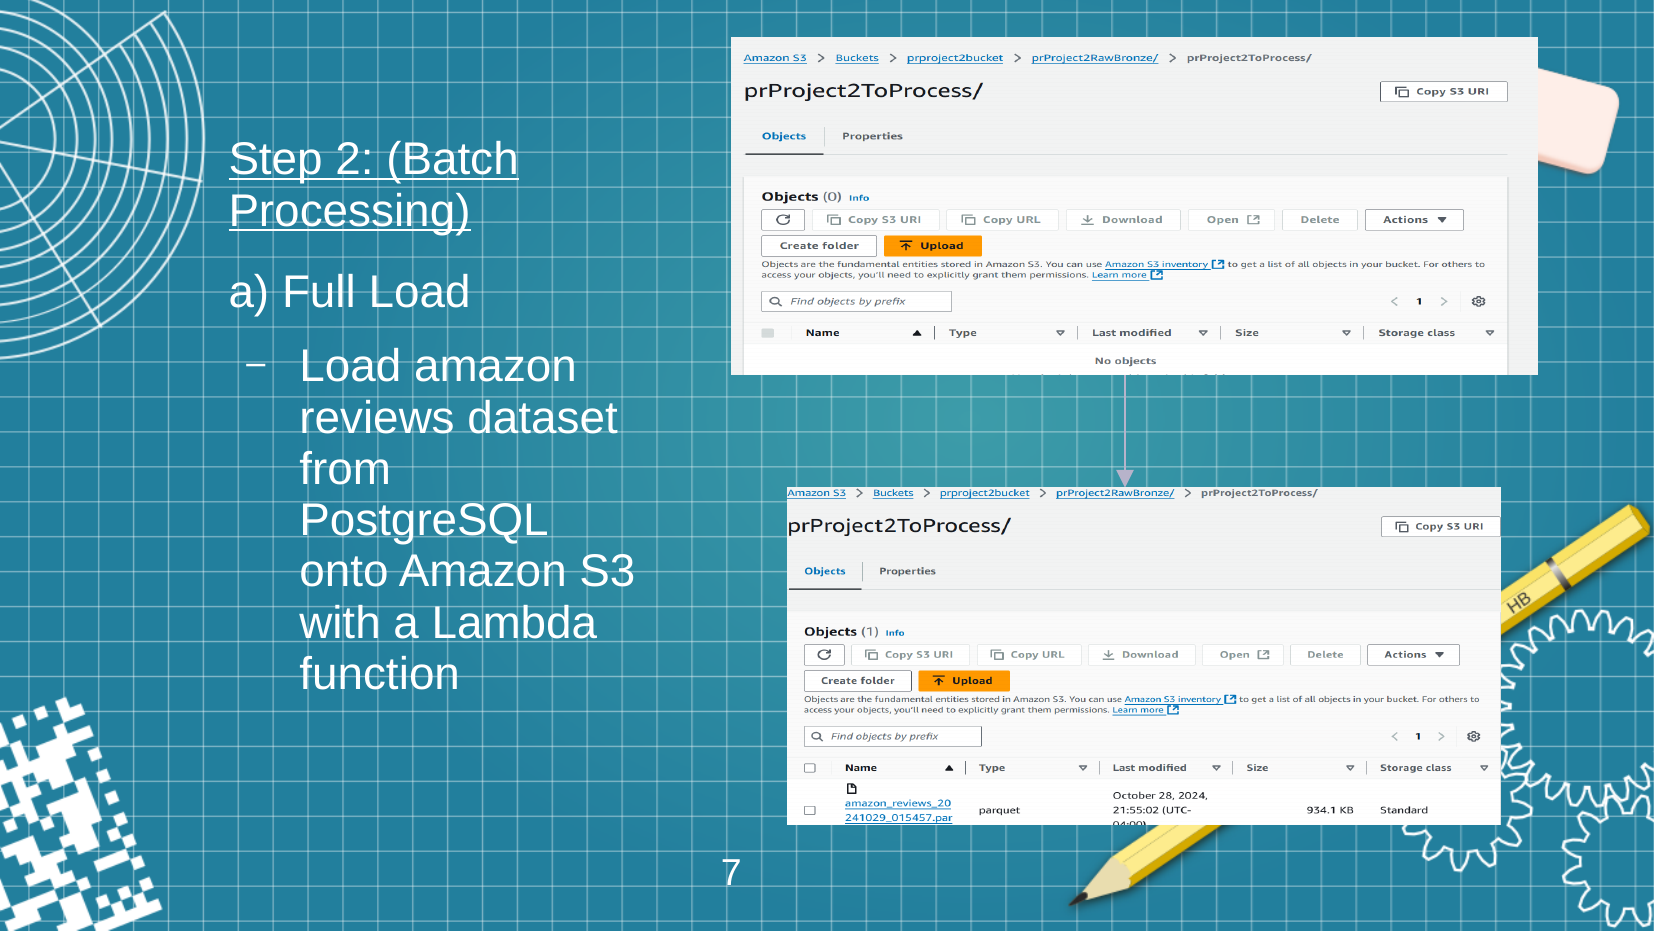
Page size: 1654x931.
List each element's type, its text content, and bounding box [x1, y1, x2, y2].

picture [0, 0, 1654, 931]
list Step 2: (Batch Processing) a) Full Load Load amazon reviews dataset from PostgreSQL onto Amazon S3 with a Lambda function [157, 133, 638, 751]
text_box <number> [600, 844, 863, 901]
